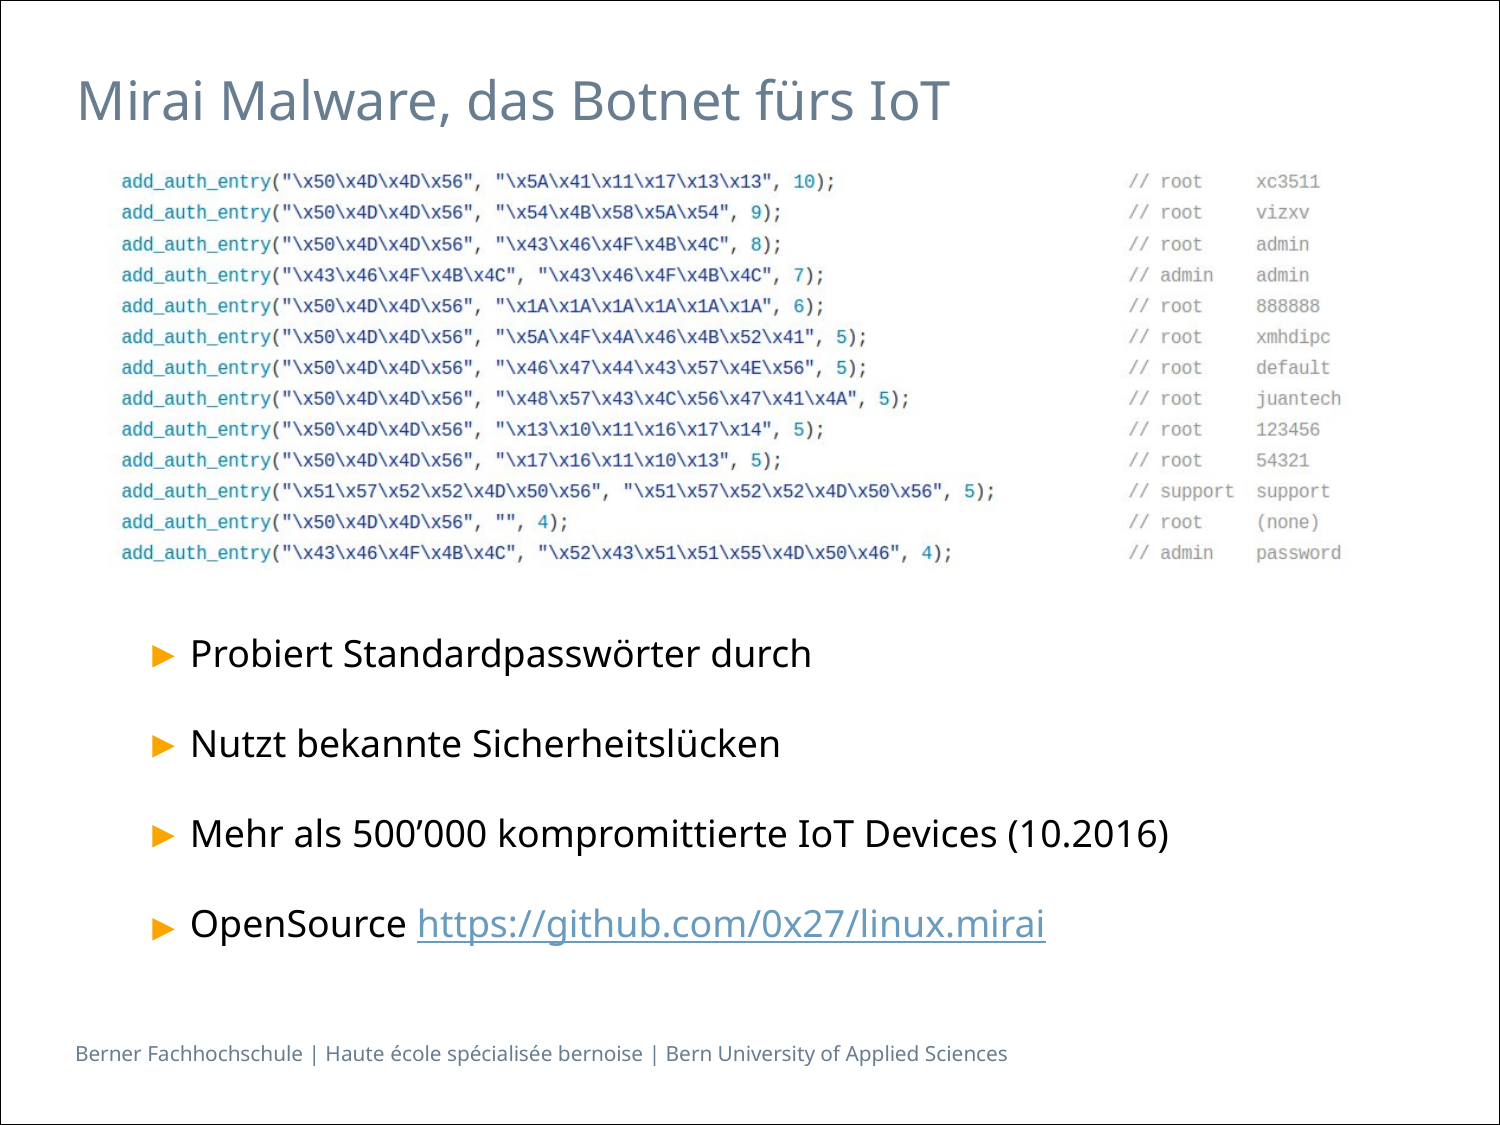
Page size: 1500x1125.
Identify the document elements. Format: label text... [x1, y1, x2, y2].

picture [106, 170, 1002, 571]
picture [1092, 170, 1378, 571]
list Probiert Standardpasswörter durch Nutzt bekannte Sicherheitslücken Mehr als 500’000 kompromittierte IoT Devices (10.2016) OpenSource https://github.com/0x27/linux.mirai [114, 622, 1302, 962]
title Mirai Malware, das Botnet fürs IoT [76, 59, 1418, 148]
